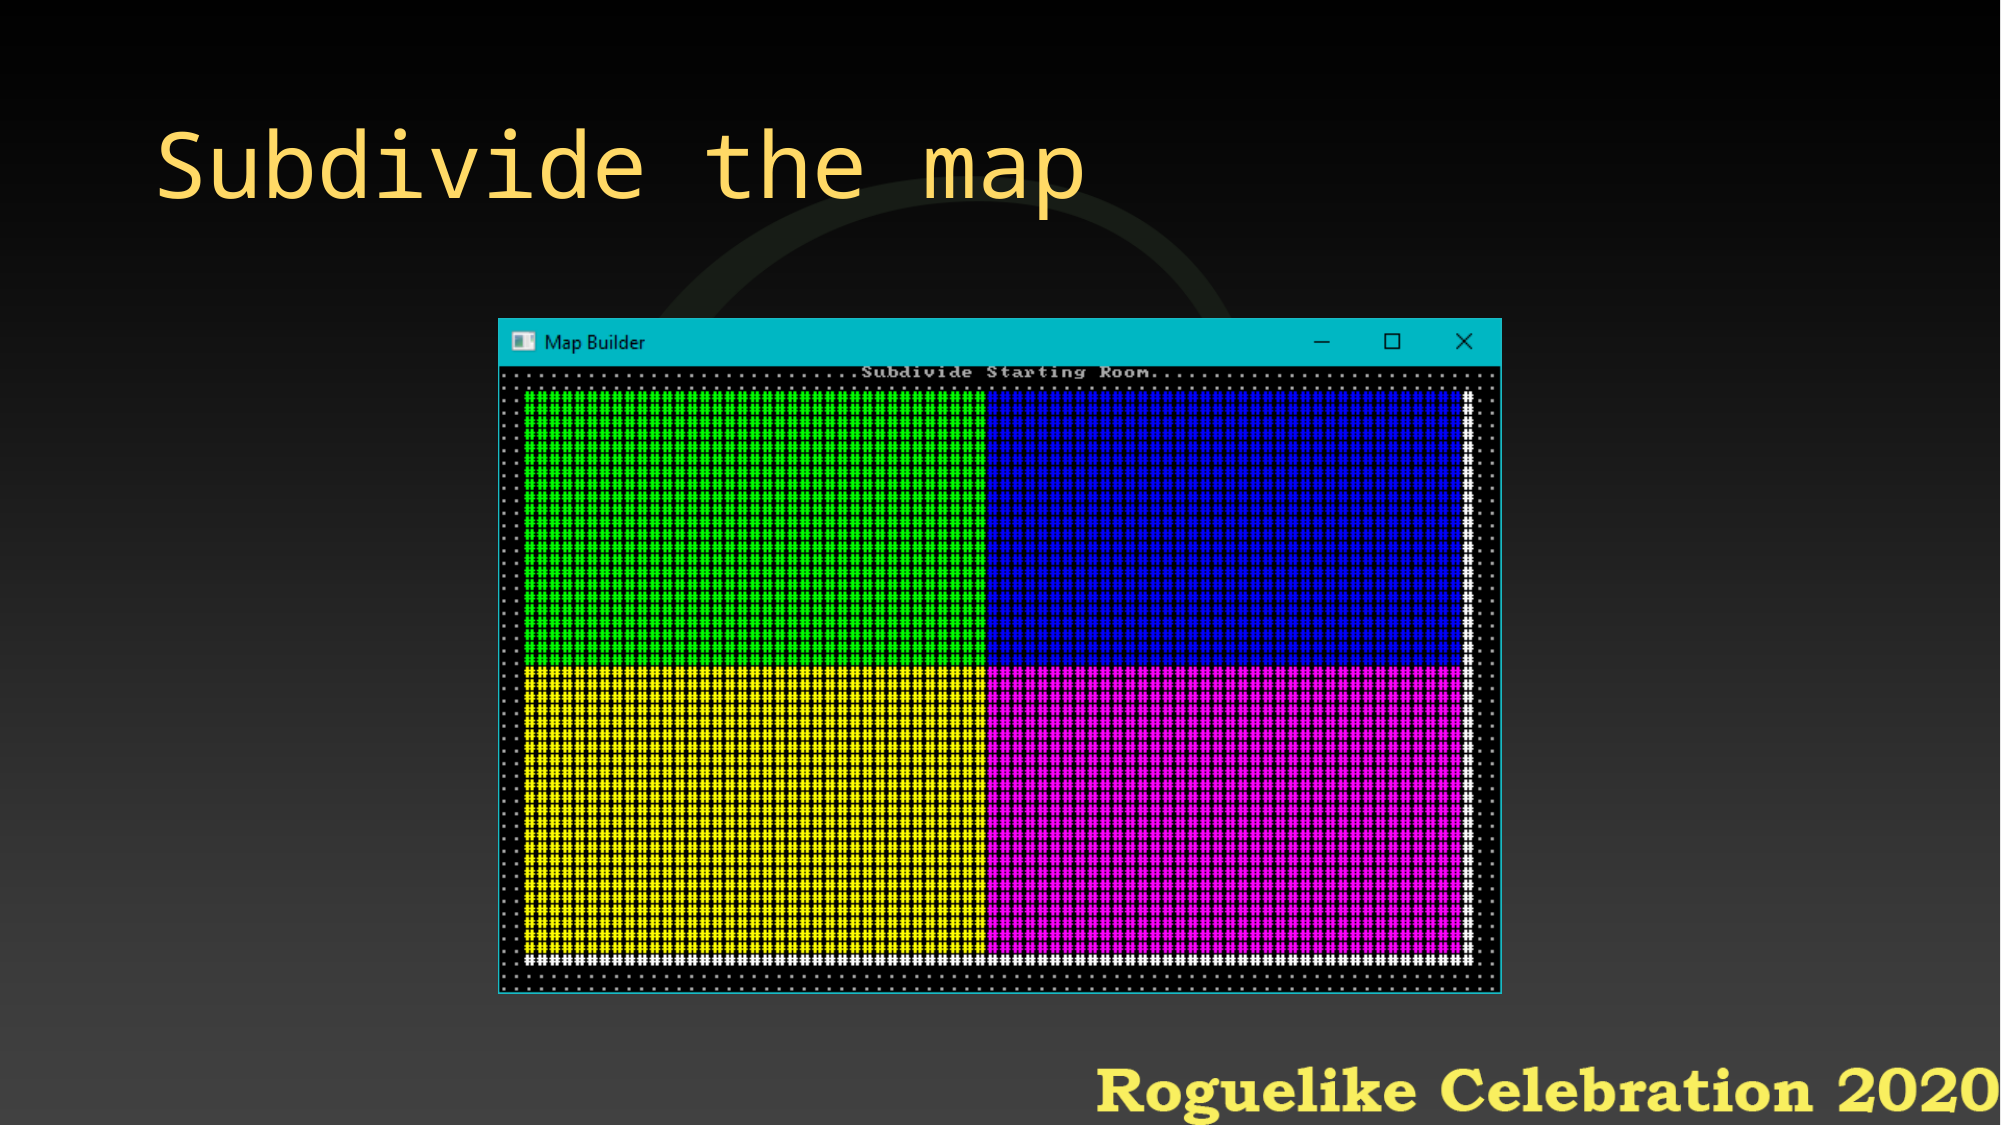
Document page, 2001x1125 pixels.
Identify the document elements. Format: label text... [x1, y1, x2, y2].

picture [0, 0, 2001, 1125]
title Subdivide the map [137, 59, 1863, 278]
